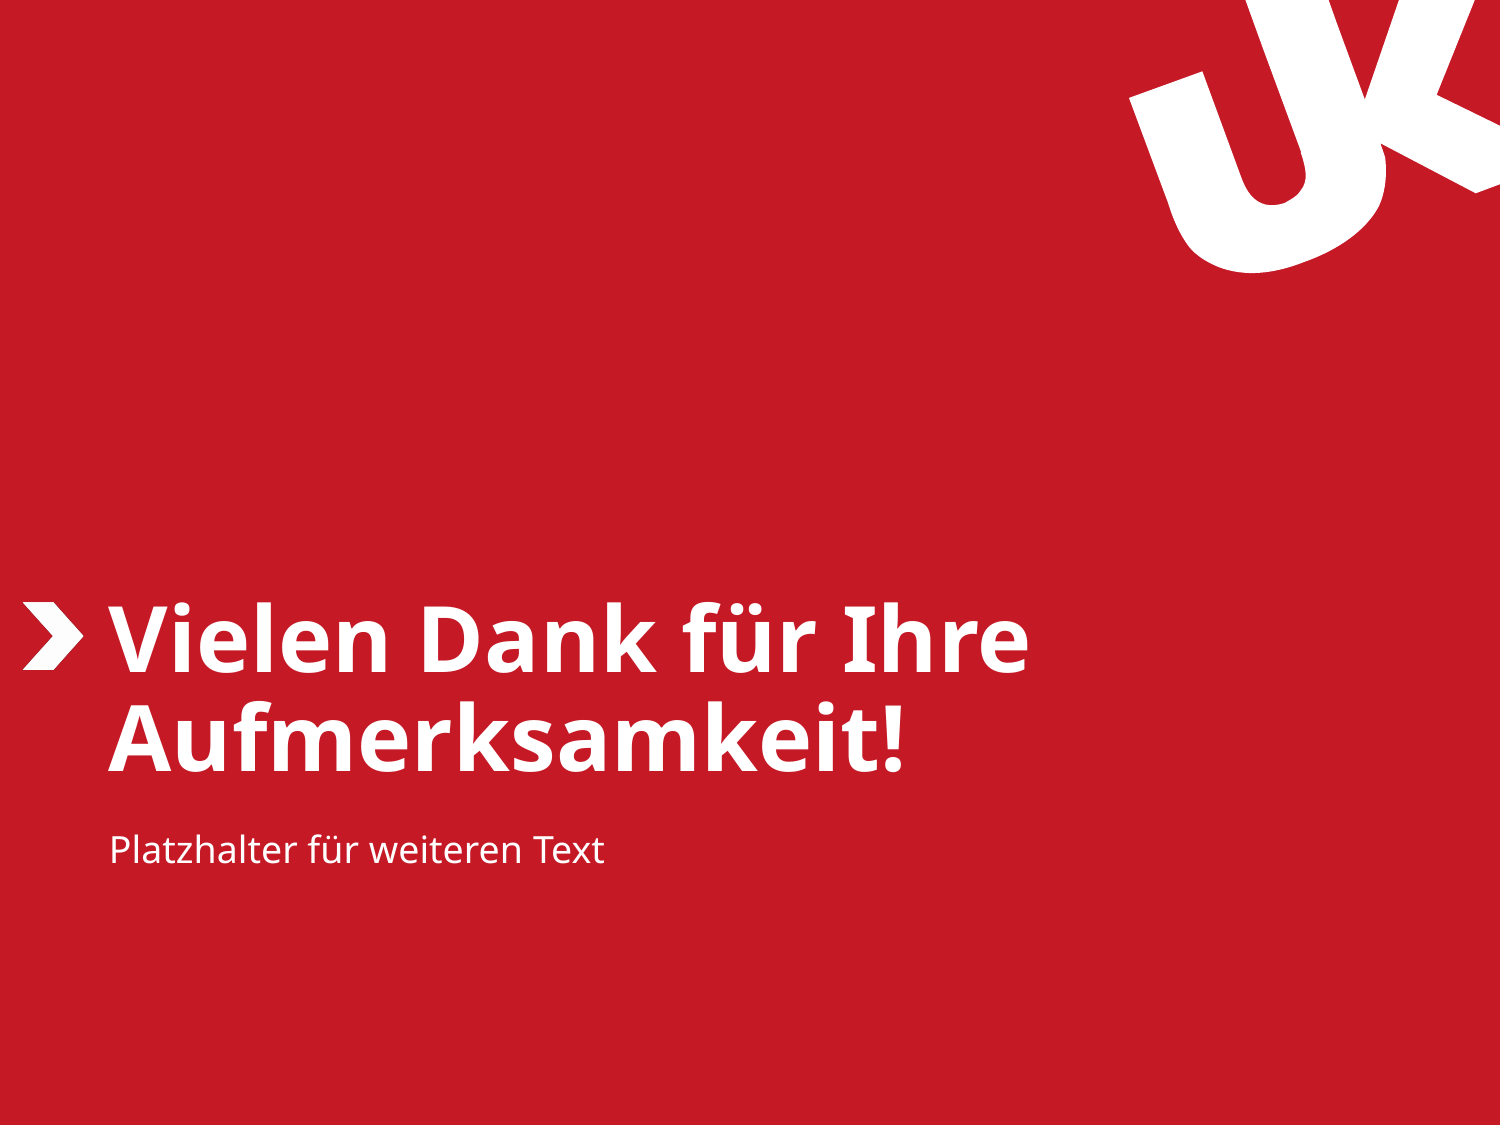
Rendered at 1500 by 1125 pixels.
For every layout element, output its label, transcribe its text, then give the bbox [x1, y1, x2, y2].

title Vielen Dank für Ihre Aufmerksamkeit! [93, 586, 1439, 809]
list Platzhalter für weiteren Text [94, 818, 1439, 952]
